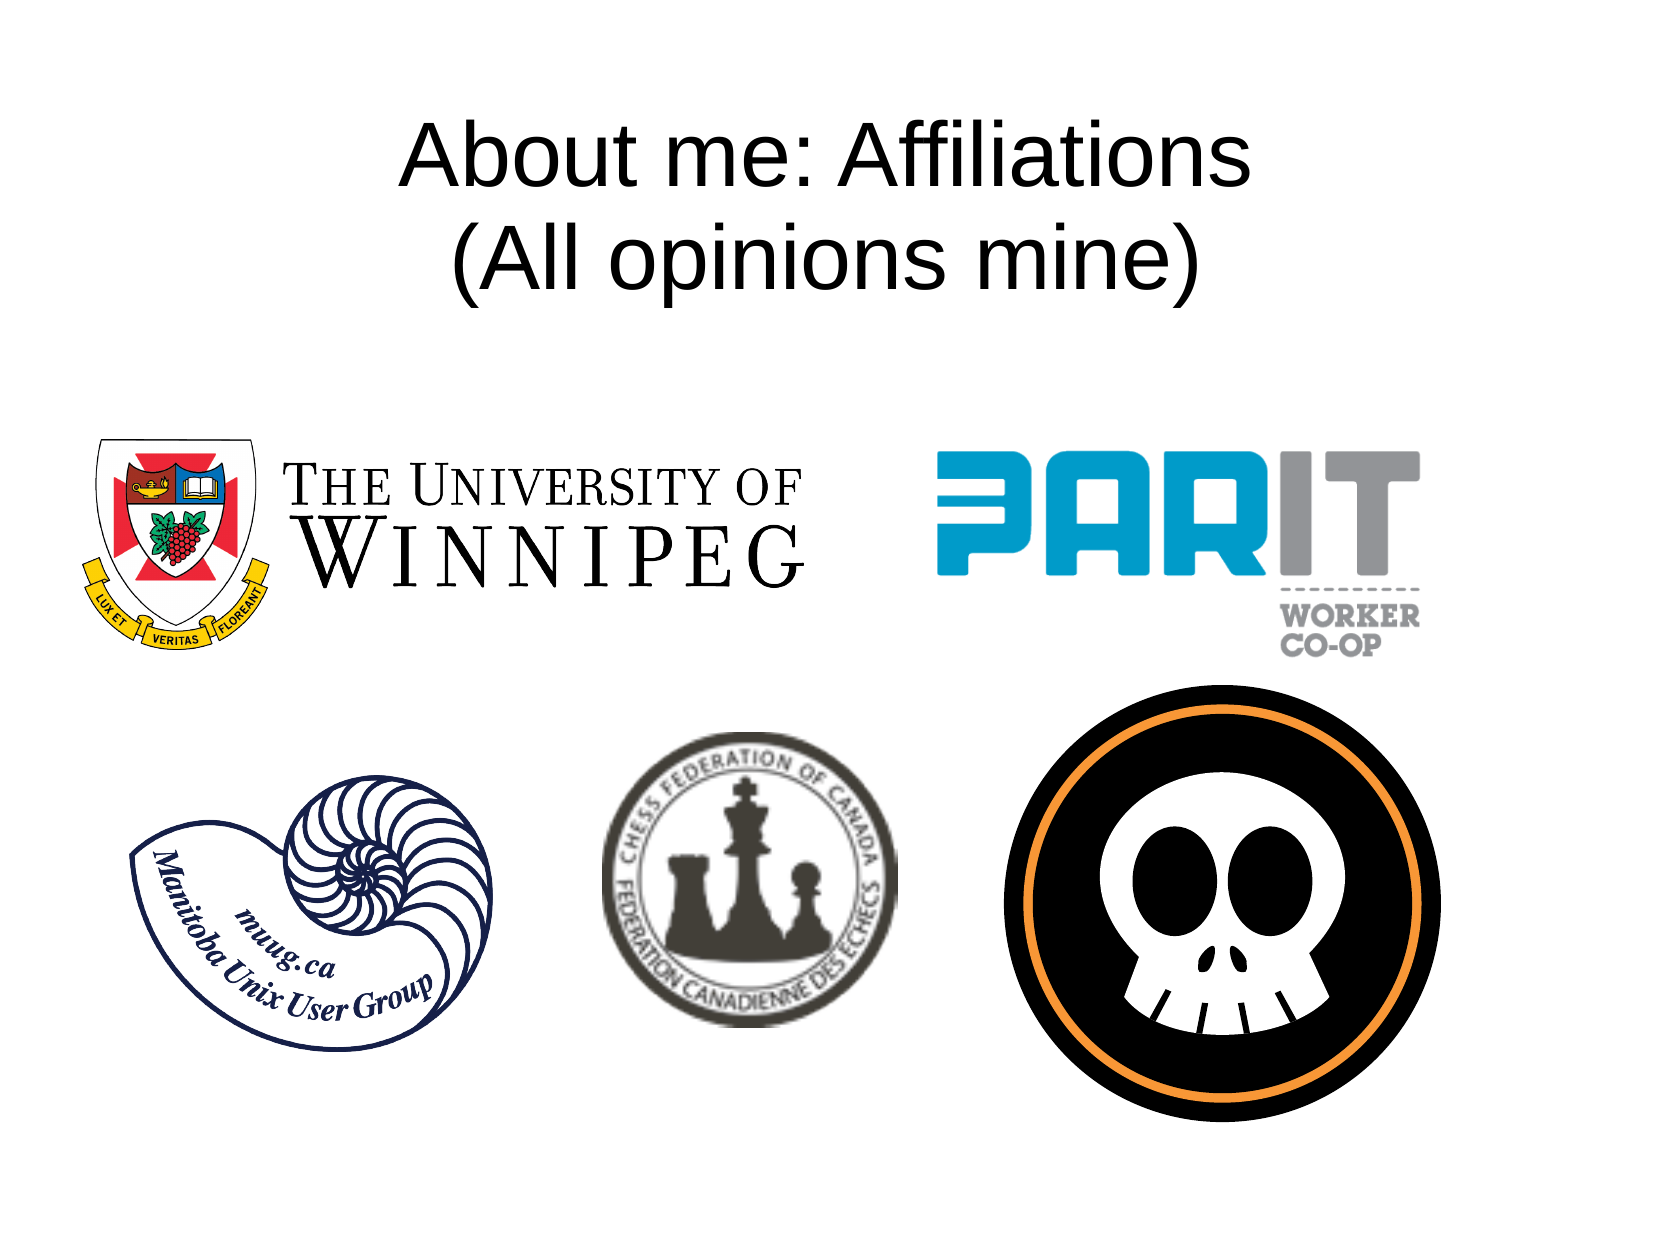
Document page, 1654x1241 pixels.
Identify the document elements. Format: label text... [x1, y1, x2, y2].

title About me: Affiliations (All opinions mine) [82, 52, 1571, 360]
picture [602, 732, 898, 1028]
picture [1003, 685, 1441, 1123]
picture [129, 775, 493, 1052]
picture [933, 448, 1425, 662]
picture [82, 439, 804, 650]
